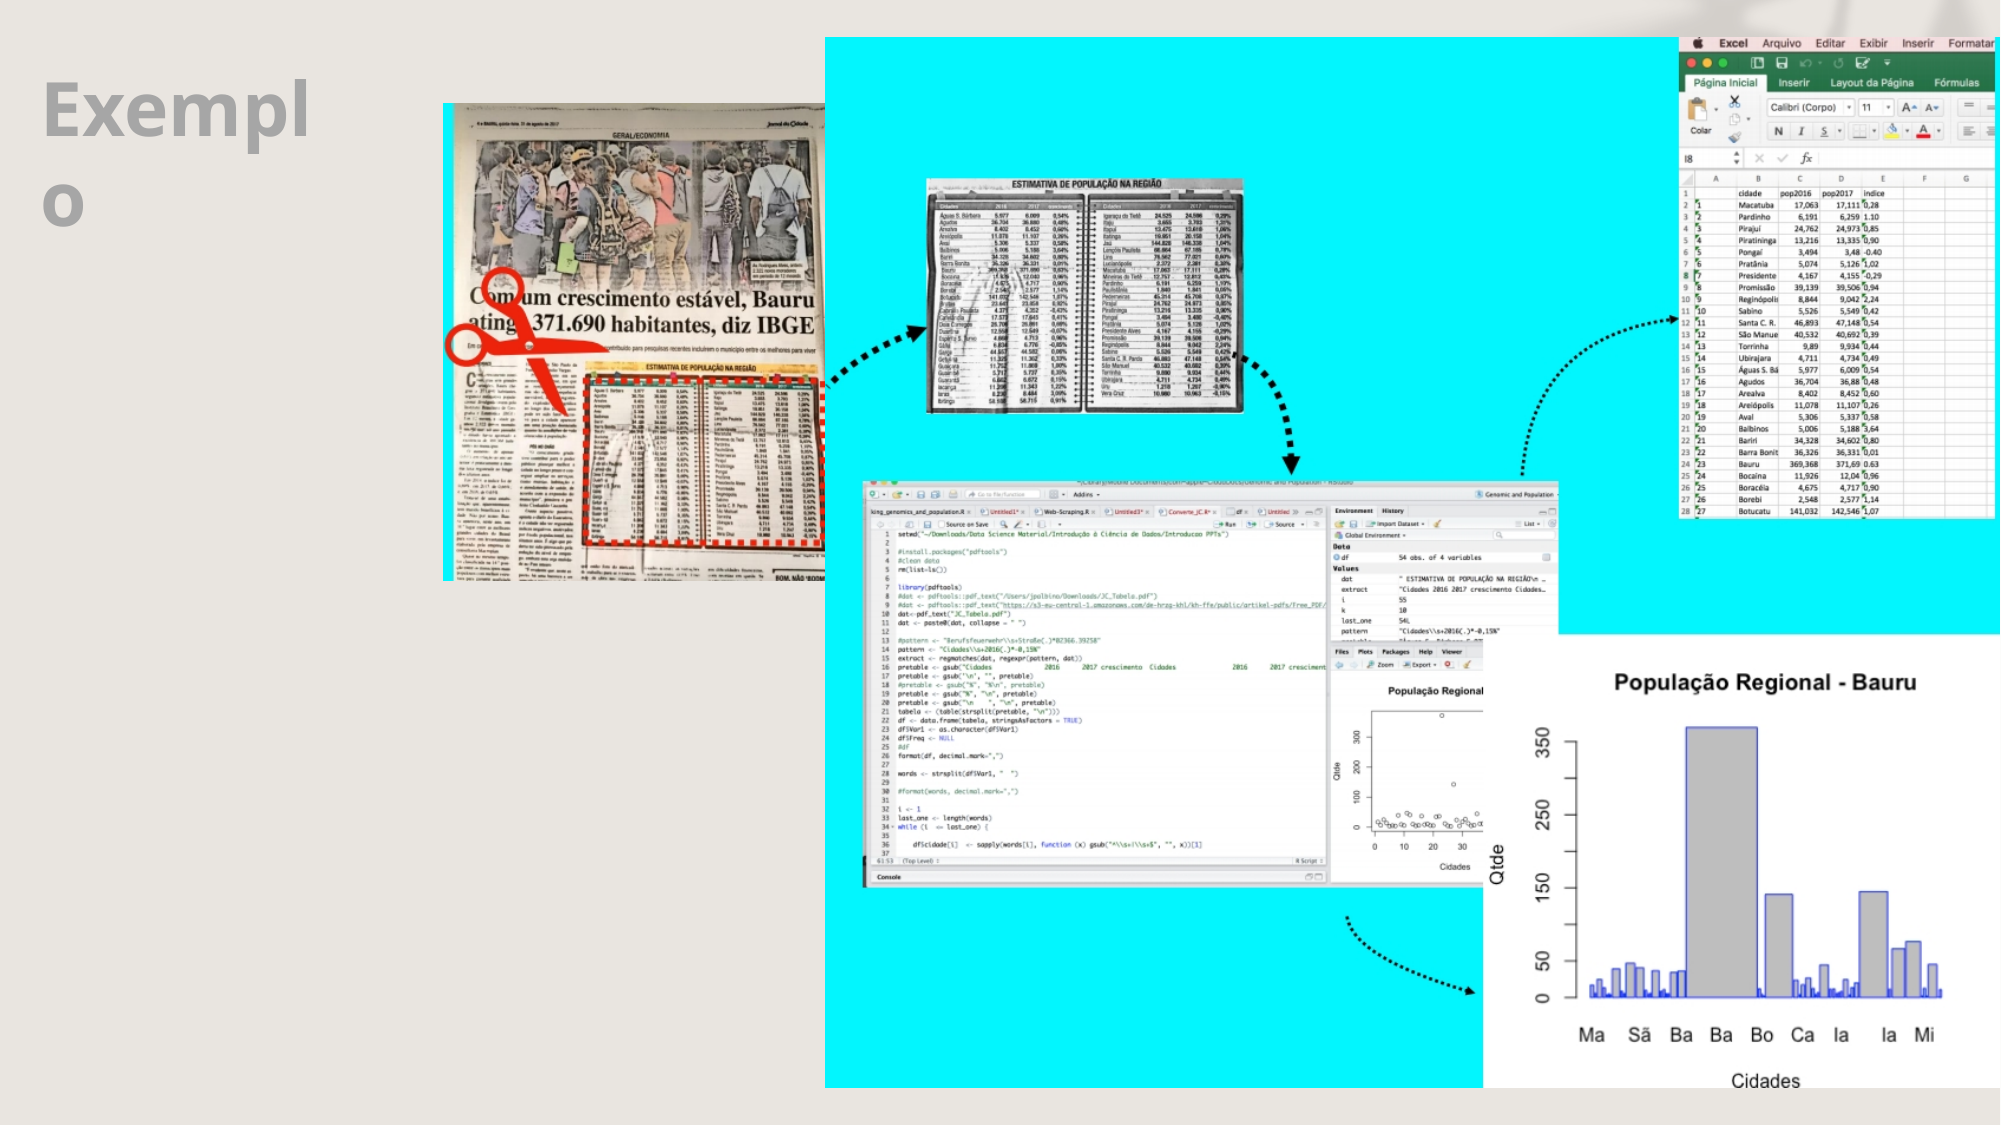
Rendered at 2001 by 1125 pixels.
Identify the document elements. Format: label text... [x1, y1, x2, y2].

picture [443, 37, 2000, 1088]
text_box Exemplo [25, 53, 358, 251]
